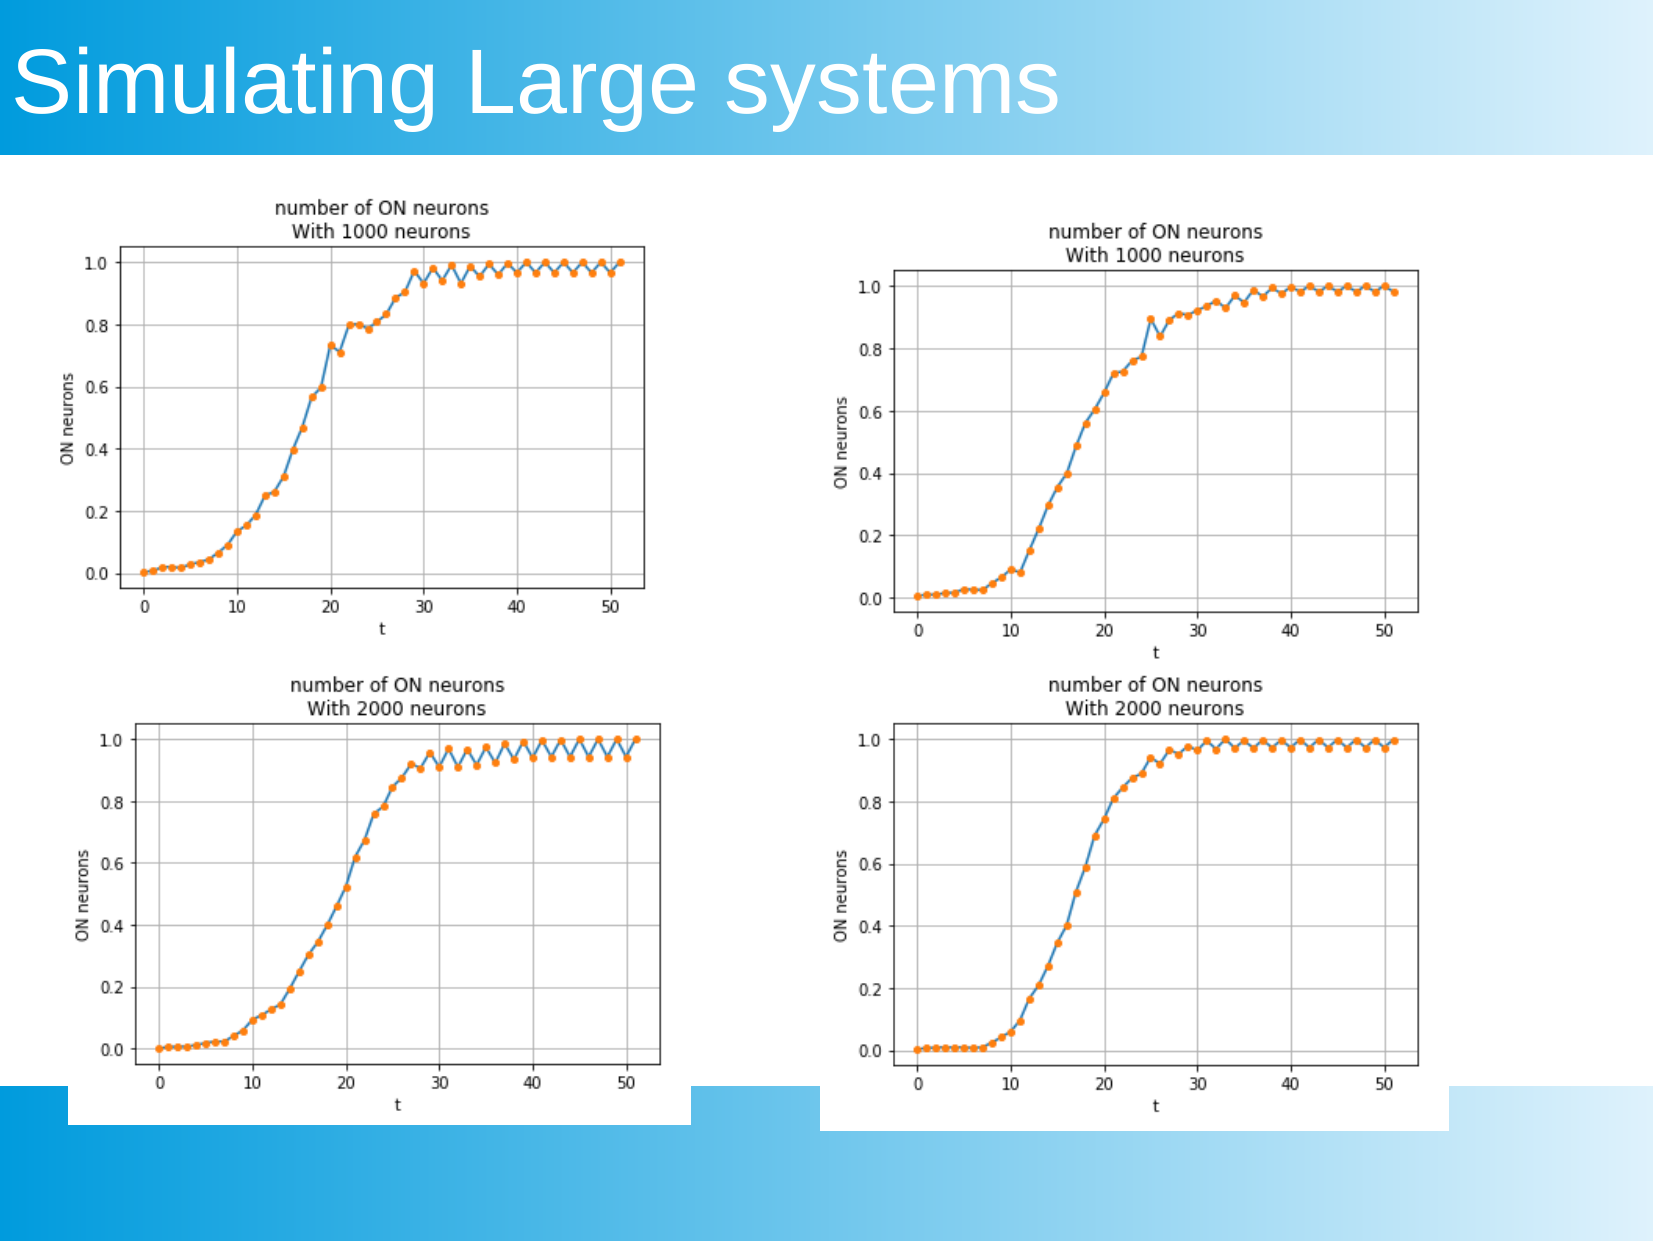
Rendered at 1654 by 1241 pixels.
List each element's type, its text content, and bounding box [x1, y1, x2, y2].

picture [45, 179, 661, 649]
picture [68, 664, 691, 1241]
title Simulating Large systems [11, 30, 1501, 135]
picture [820, 209, 1449, 1131]
